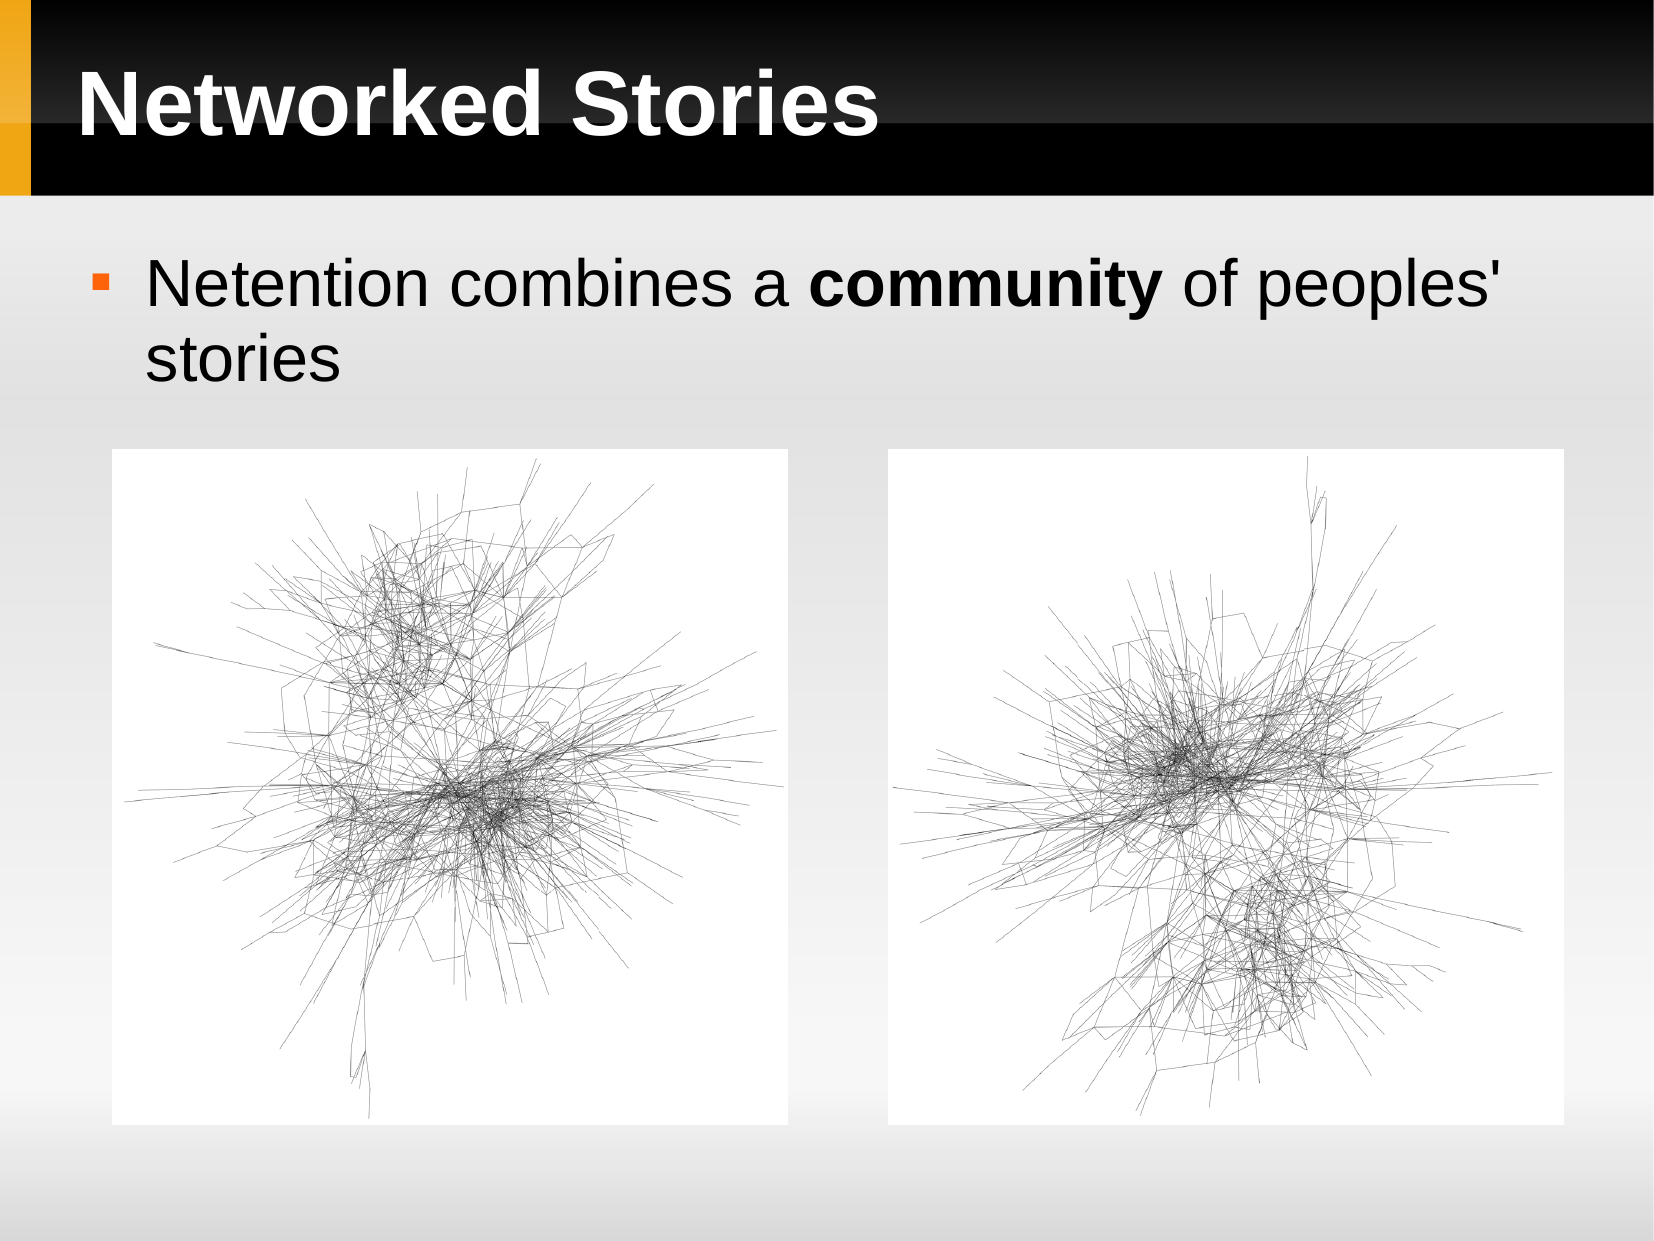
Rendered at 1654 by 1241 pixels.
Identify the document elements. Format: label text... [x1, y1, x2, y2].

picture [0, 0, 1654, 1241]
list Netention combines a community of peoples' stories [75, 246, 1564, 1051]
title Networked Stories [76, 0, 1565, 208]
